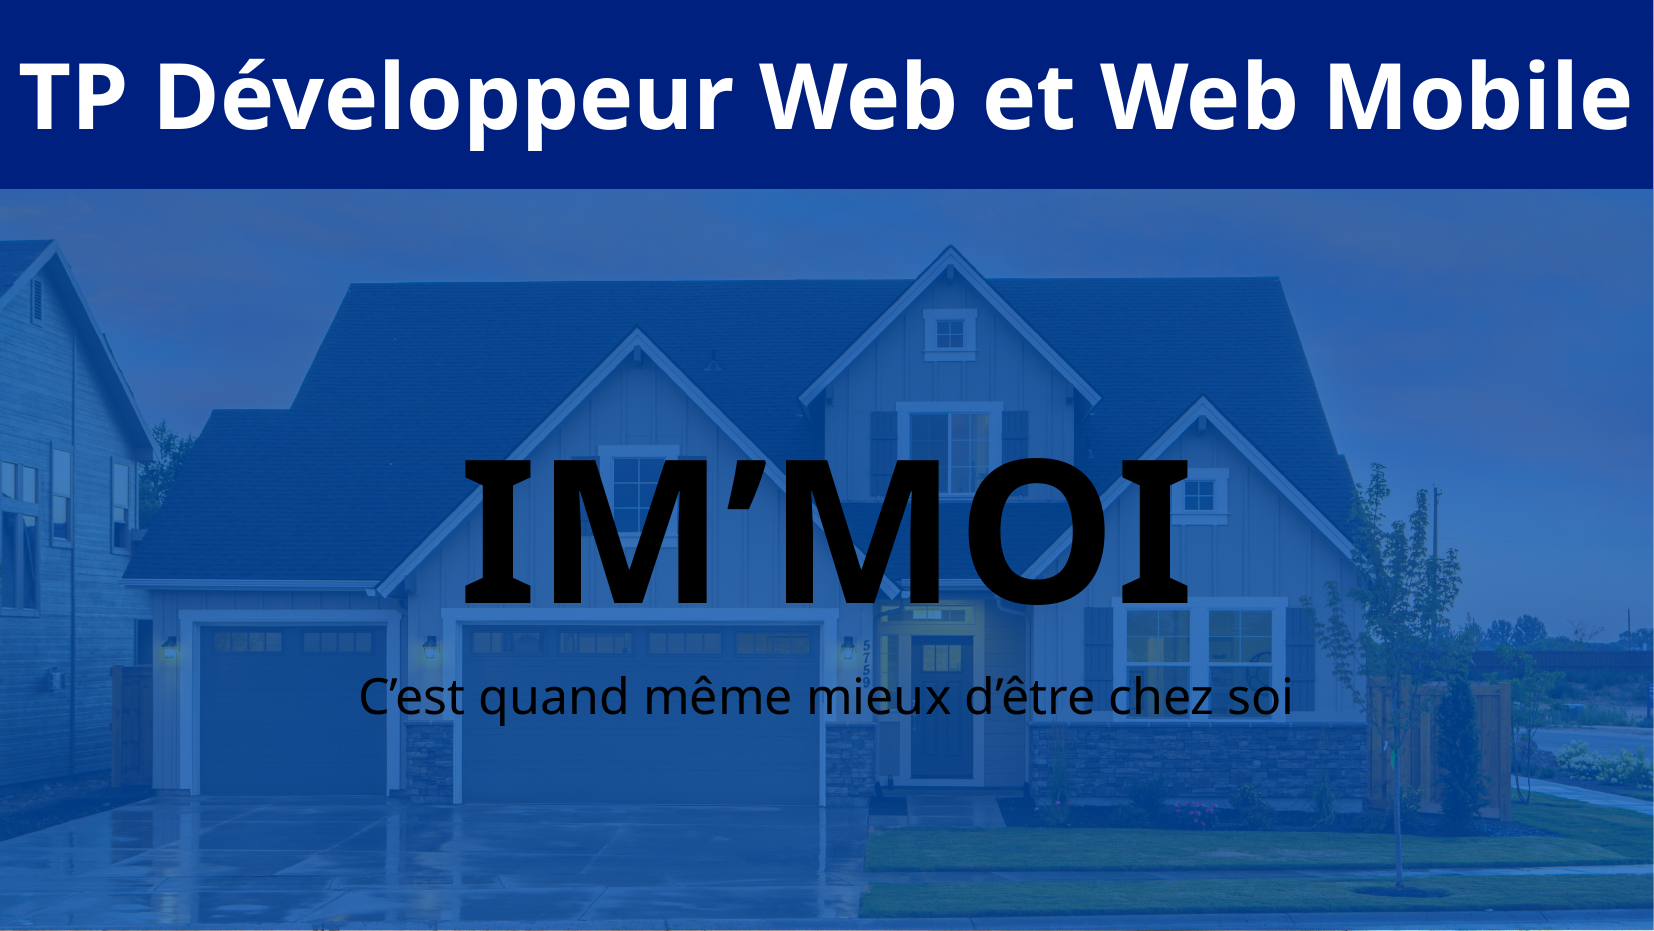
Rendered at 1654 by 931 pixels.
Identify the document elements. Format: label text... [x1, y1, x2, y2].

title TP Développeur Web et Web Mobile [0, 0, 1654, 188]
text_box IM’MOI C’est quand même mieux d’être chez soi [0, 188, 1654, 931]
